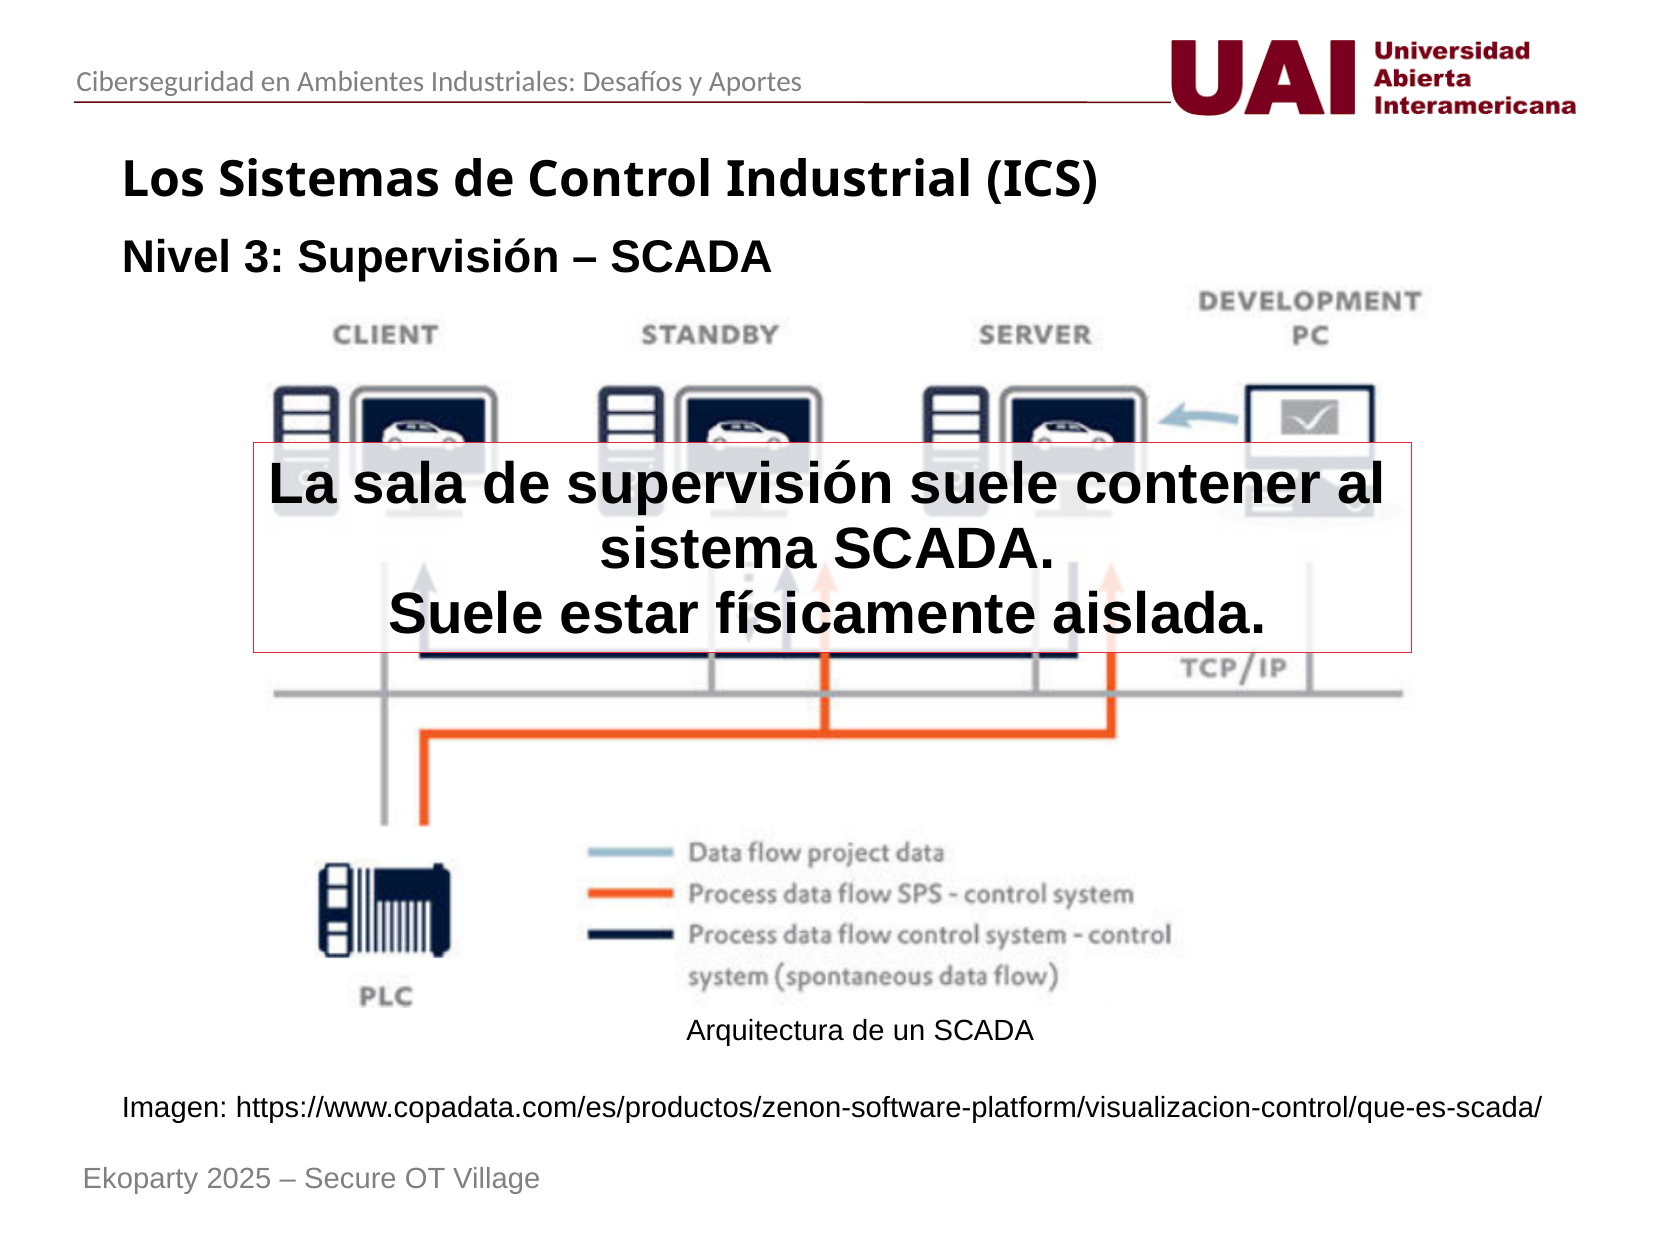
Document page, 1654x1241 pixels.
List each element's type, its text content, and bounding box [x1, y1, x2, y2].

text_box La sala de supervisión suele contener al sistema SCADA. Suele estar físicamente aislada. [253, 442, 1412, 653]
picture [1171, 40, 1577, 116]
text_box Nivel 3: Supervisión – SCADA Arquitectura de un SCADA Imagen: https://www.copadata.com/es/productos/zenon-software-platform/visualizacion-control/que-es-scada/ [107, 223, 1614, 1132]
picture [264, 284, 1432, 1008]
text_box Los Sistemas de Control Industrial (ICS) [106, 135, 1114, 220]
